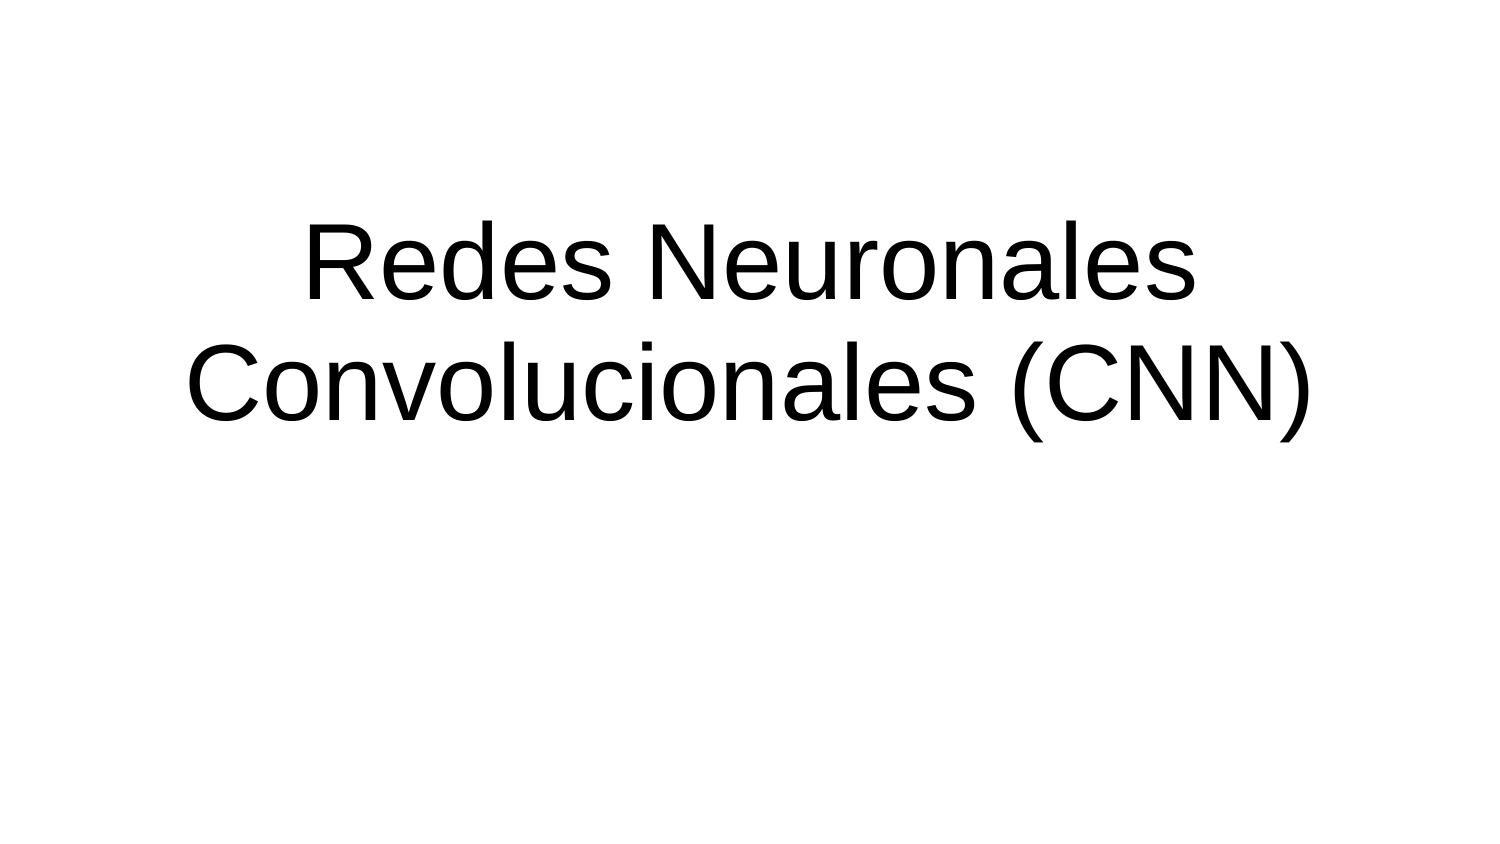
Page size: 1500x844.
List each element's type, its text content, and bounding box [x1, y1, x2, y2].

title Redes Neuronales Convolucionales (CNN) [51, 122, 1449, 459]
